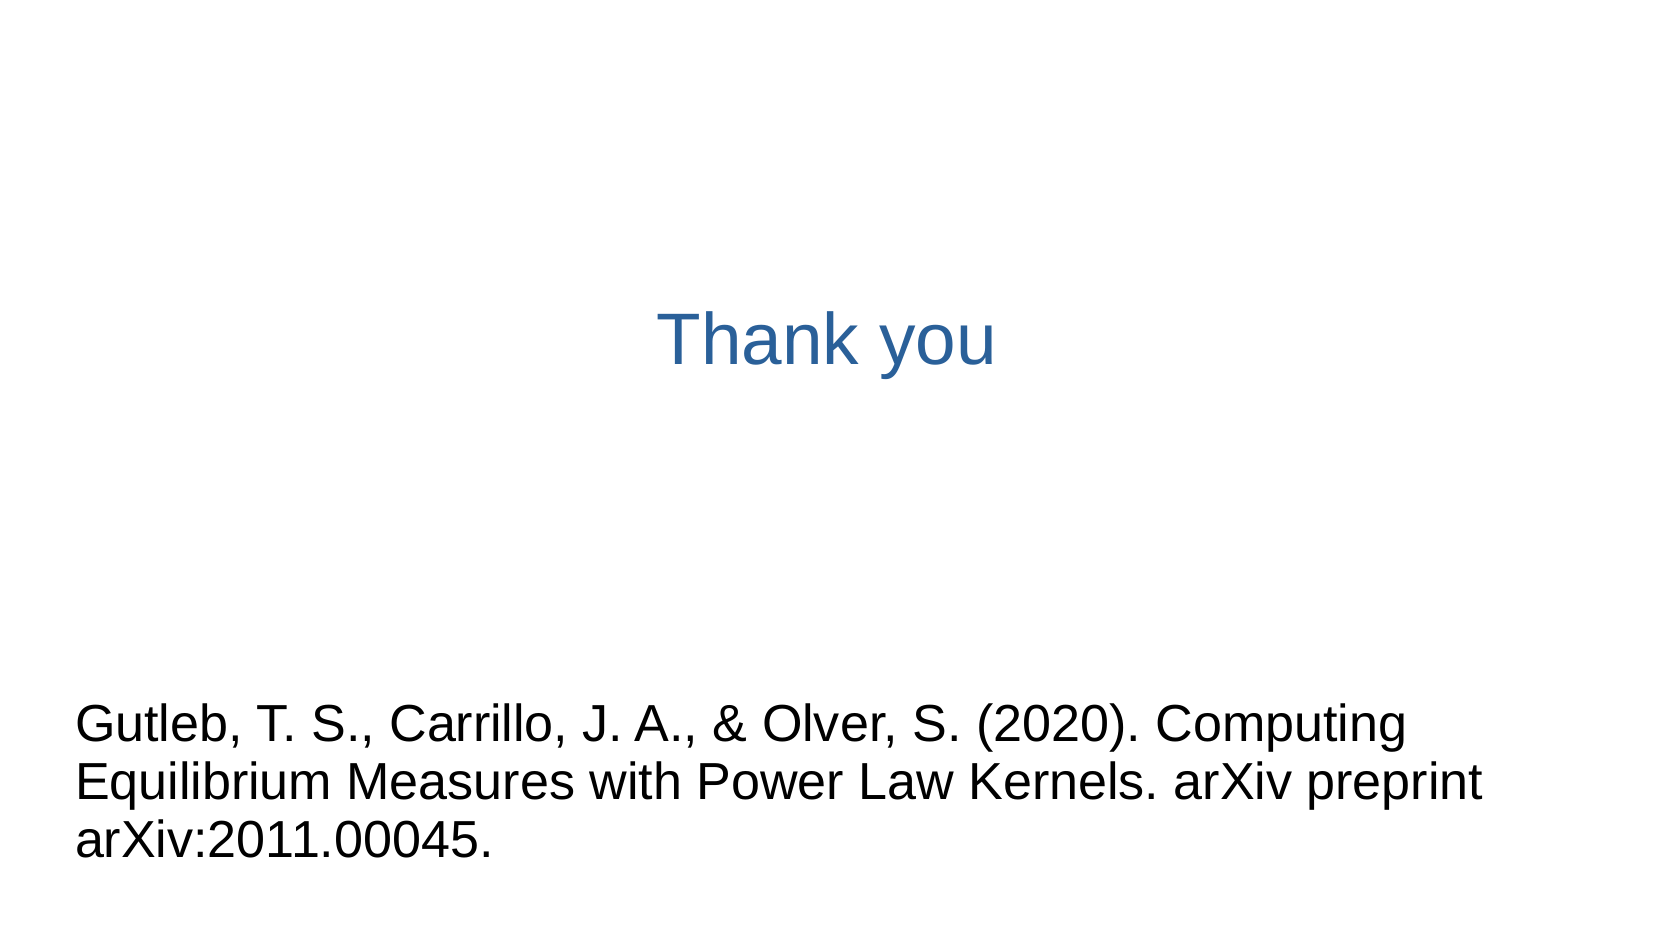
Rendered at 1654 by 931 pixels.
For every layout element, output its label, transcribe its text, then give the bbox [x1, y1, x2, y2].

title Thank you [82, 261, 1571, 417]
subtitle Gutleb, T. S., Carrillo, J. A., & Olver, S. (2020). Computing Equilibrium Measures with Power Law Kernels. arXiv preprint arXiv:2011.00045. [75, 529, 1564, 931]
